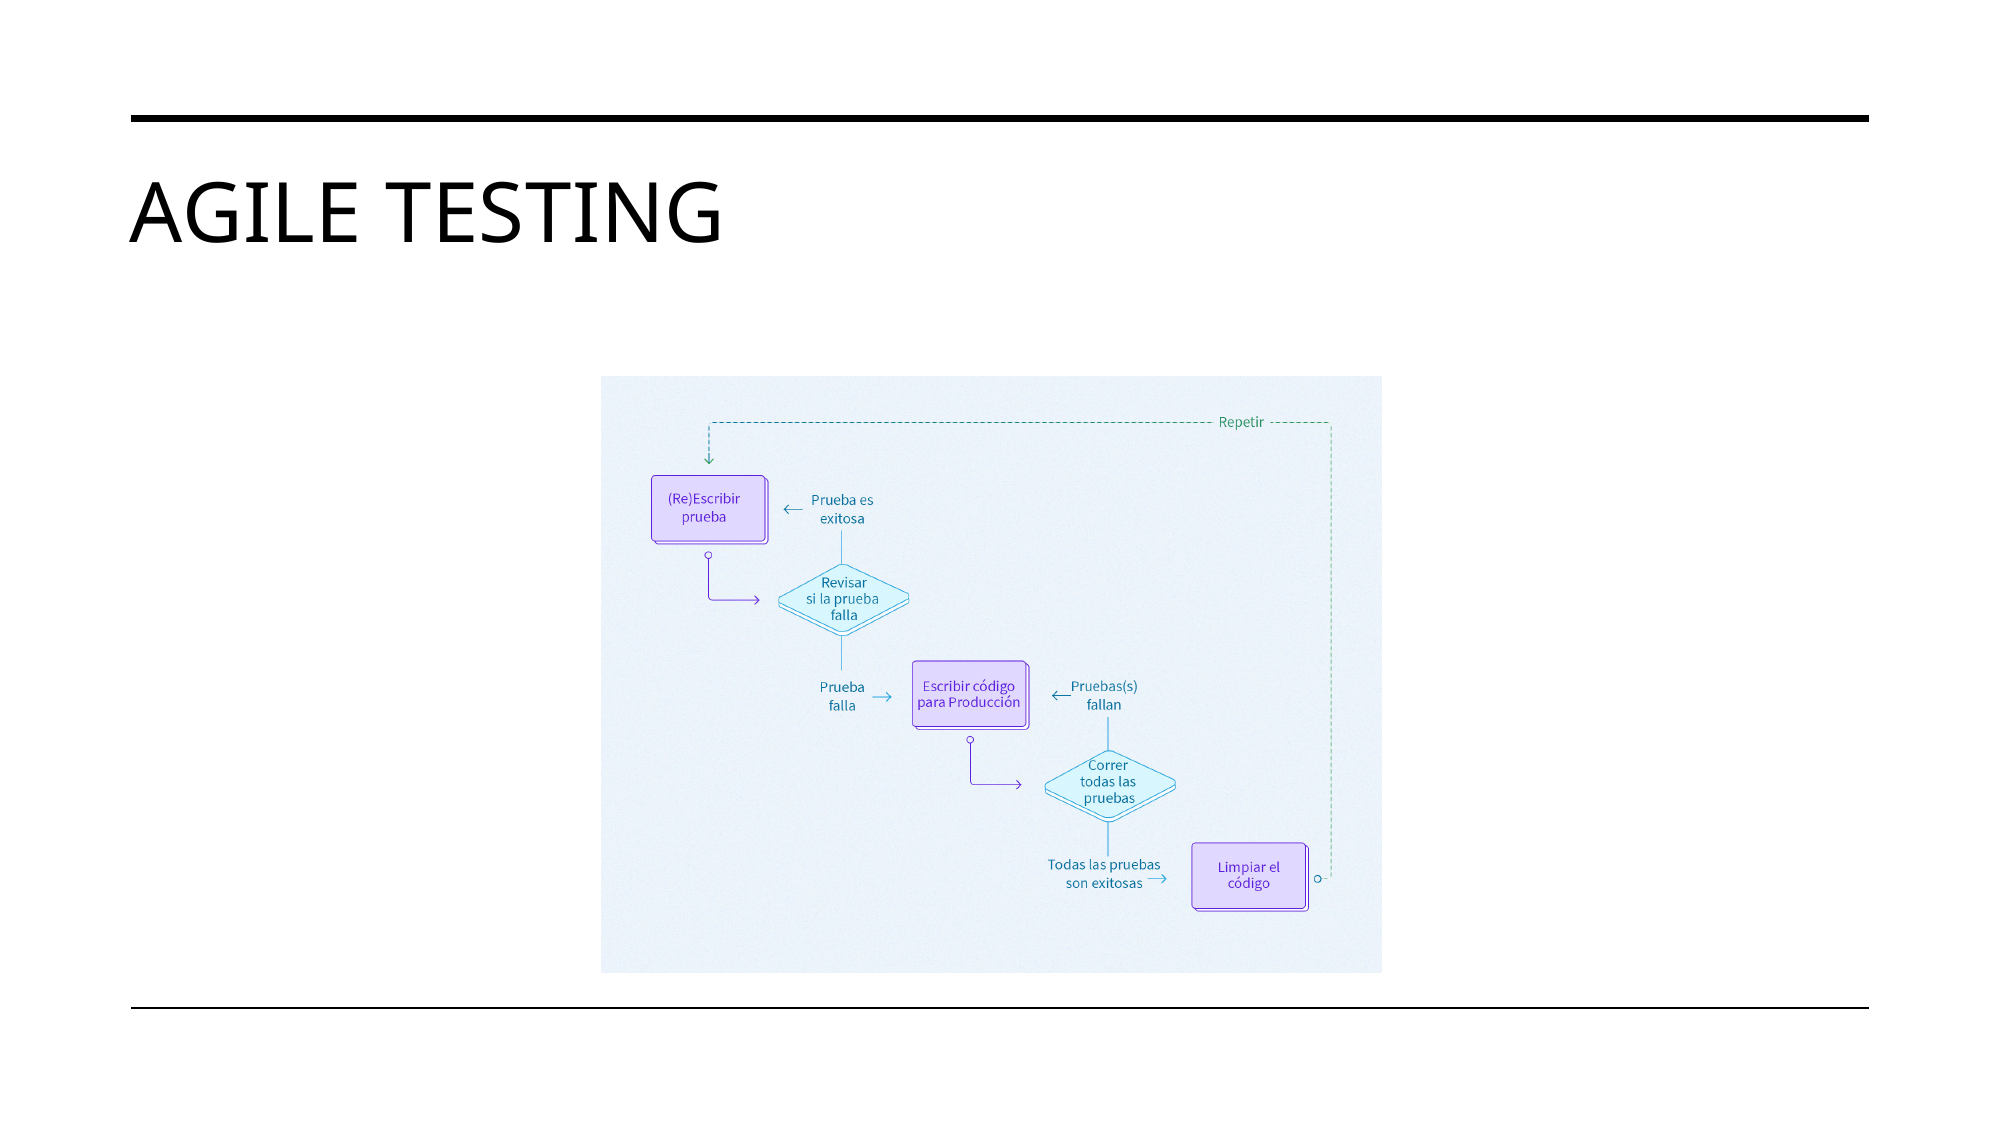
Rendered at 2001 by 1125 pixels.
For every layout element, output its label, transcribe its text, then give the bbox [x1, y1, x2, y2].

picture [601, 376, 1382, 973]
title AGILE TESTING [114, 151, 1869, 377]
